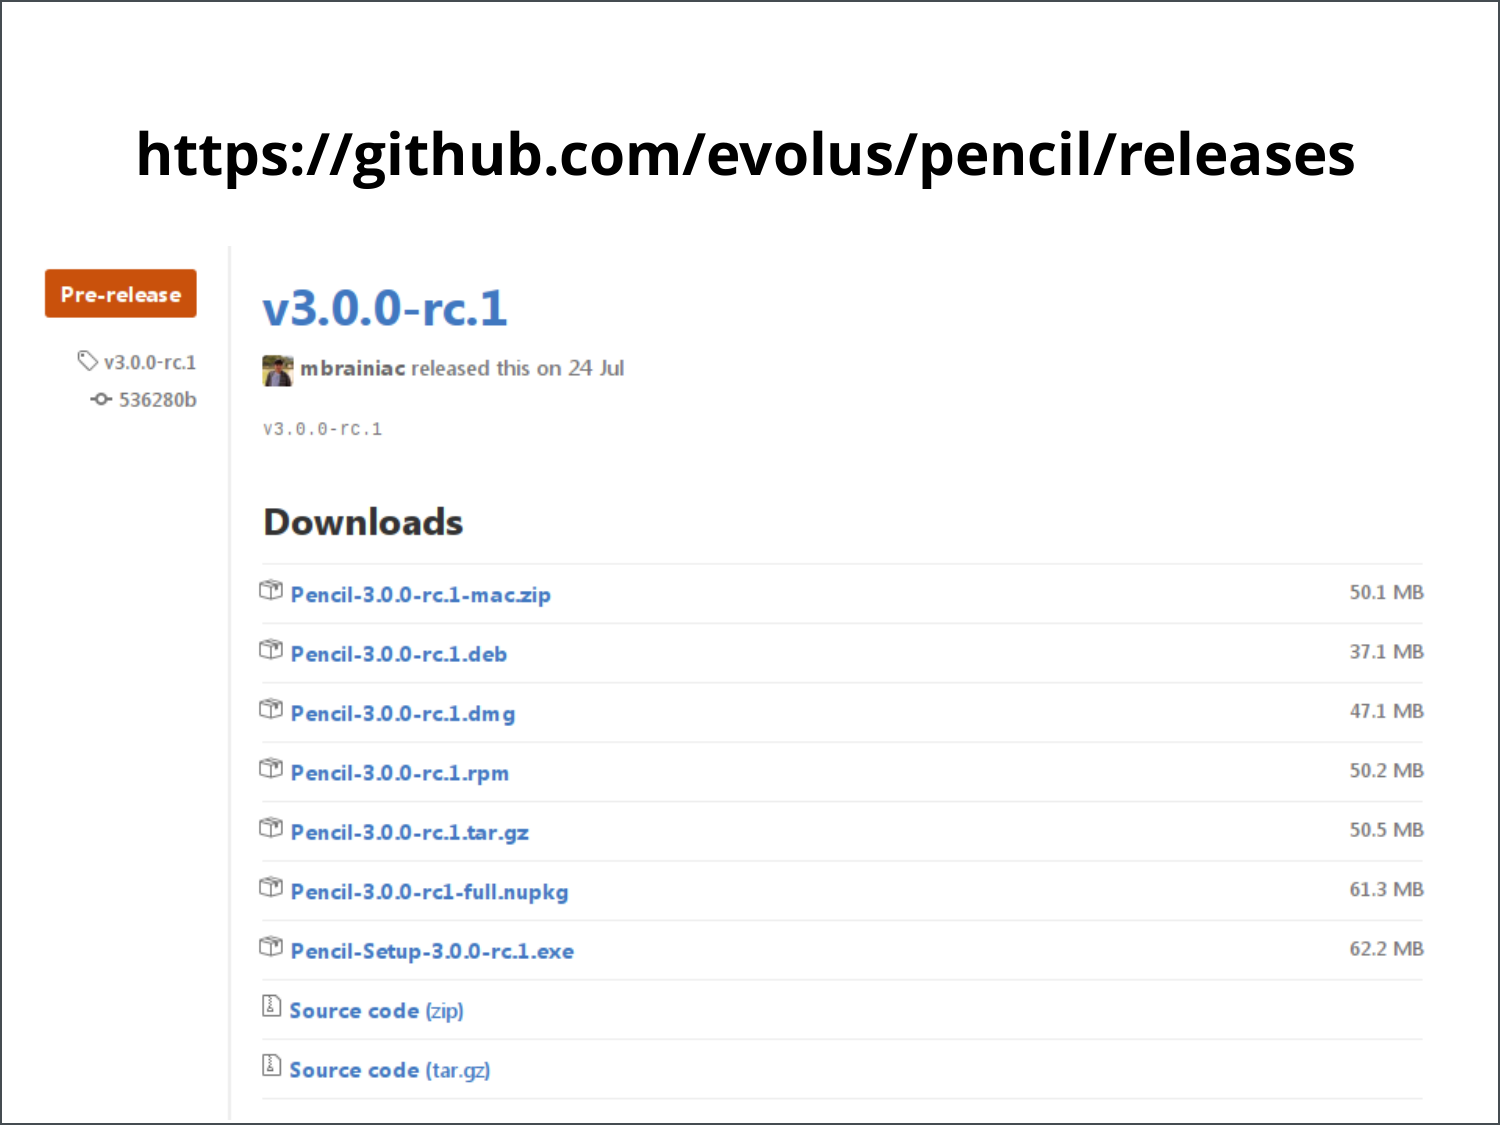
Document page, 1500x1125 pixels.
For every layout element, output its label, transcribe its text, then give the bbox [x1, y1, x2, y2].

text_box [0, 0, 1500, 1125]
title https://github.com/evolus/pencil/releases [135, 71, 1372, 234]
picture [14, 246, 1462, 1120]
